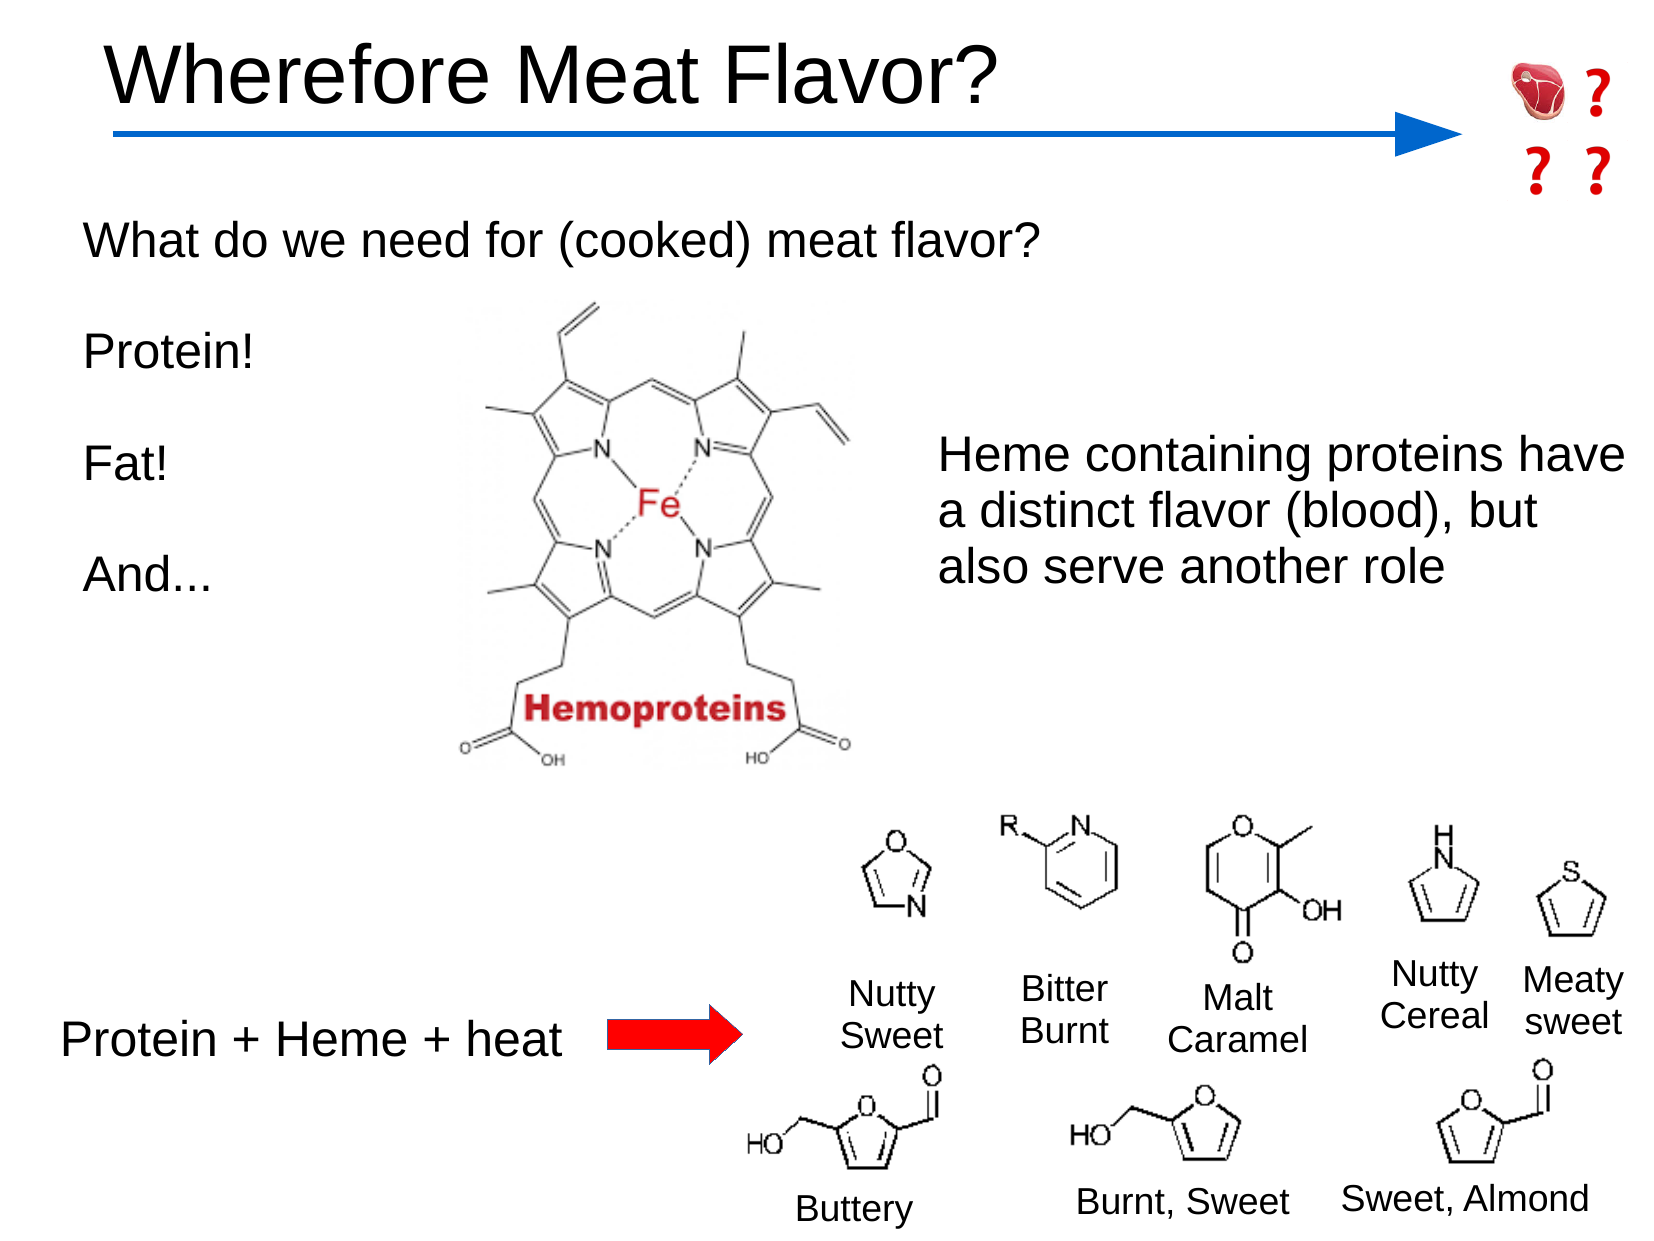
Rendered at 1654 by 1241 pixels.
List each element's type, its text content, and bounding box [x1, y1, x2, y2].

text_box Sweet, Almond [1325, 1170, 1606, 1227]
picture [1430, 1052, 1561, 1170]
picture [855, 824, 938, 922]
text_box Bitter Burnt [1005, 960, 1125, 1059]
text_box Burnt, Sweet [1060, 1173, 1306, 1231]
picture [1200, 809, 1349, 968]
text_box Wherefore Meat Flavor? [71, 4, 1388, 239]
text_box Protein + Heme + heat [45, 1004, 578, 1075]
text_box Meaty sweet [1507, 951, 1640, 1051]
text_box Malt Caramel [1152, 969, 1324, 1068]
picture [1507, 140, 1628, 201]
text_box Nutty Sweet [825, 965, 959, 1065]
text_box Heme containing proteins have a distinct flavor (blood), but also serve another role [922, 419, 1643, 657]
picture [1402, 819, 1486, 931]
picture [995, 809, 1126, 918]
text_box What do we need for (cooked) meat flavor? Protein! Fat! And... [67, 204, 1057, 610]
text_box Buttery [780, 1180, 929, 1238]
picture [1530, 855, 1613, 945]
picture [1065, 1079, 1246, 1169]
text_box [607, 1004, 743, 1065]
picture [742, 1058, 992, 1195]
text_box Nutty Cereal [1365, 945, 1505, 1044]
picture [1507, 62, 1628, 123]
picture [457, 299, 855, 770]
